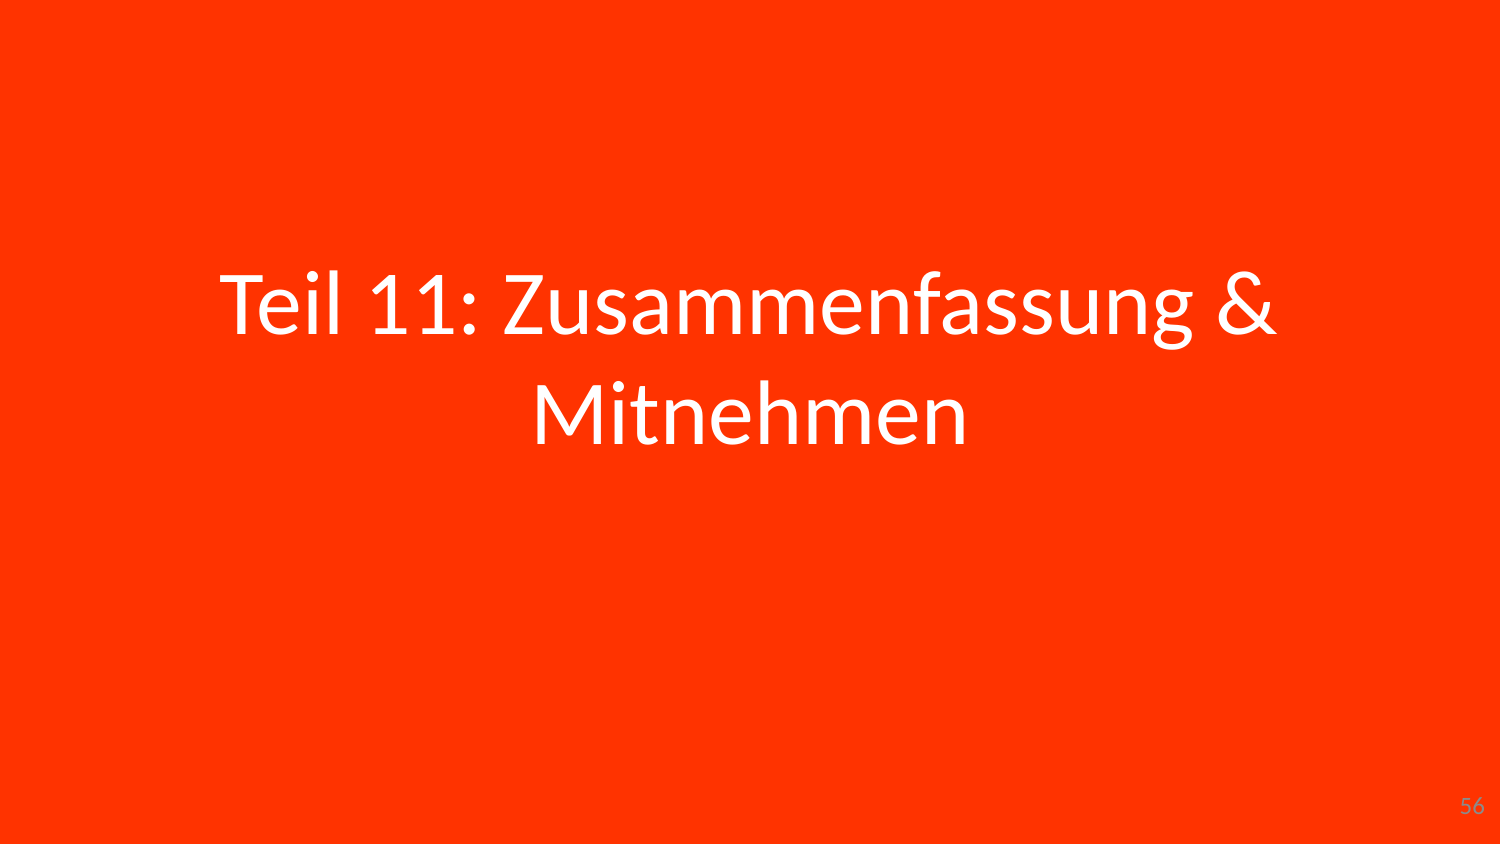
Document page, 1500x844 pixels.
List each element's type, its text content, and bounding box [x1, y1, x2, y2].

slide_number <getal> [1415, 782, 1500, 828]
title Teil 11: Zusammenfassung & Mitnehmen [112, 262, 1388, 443]
